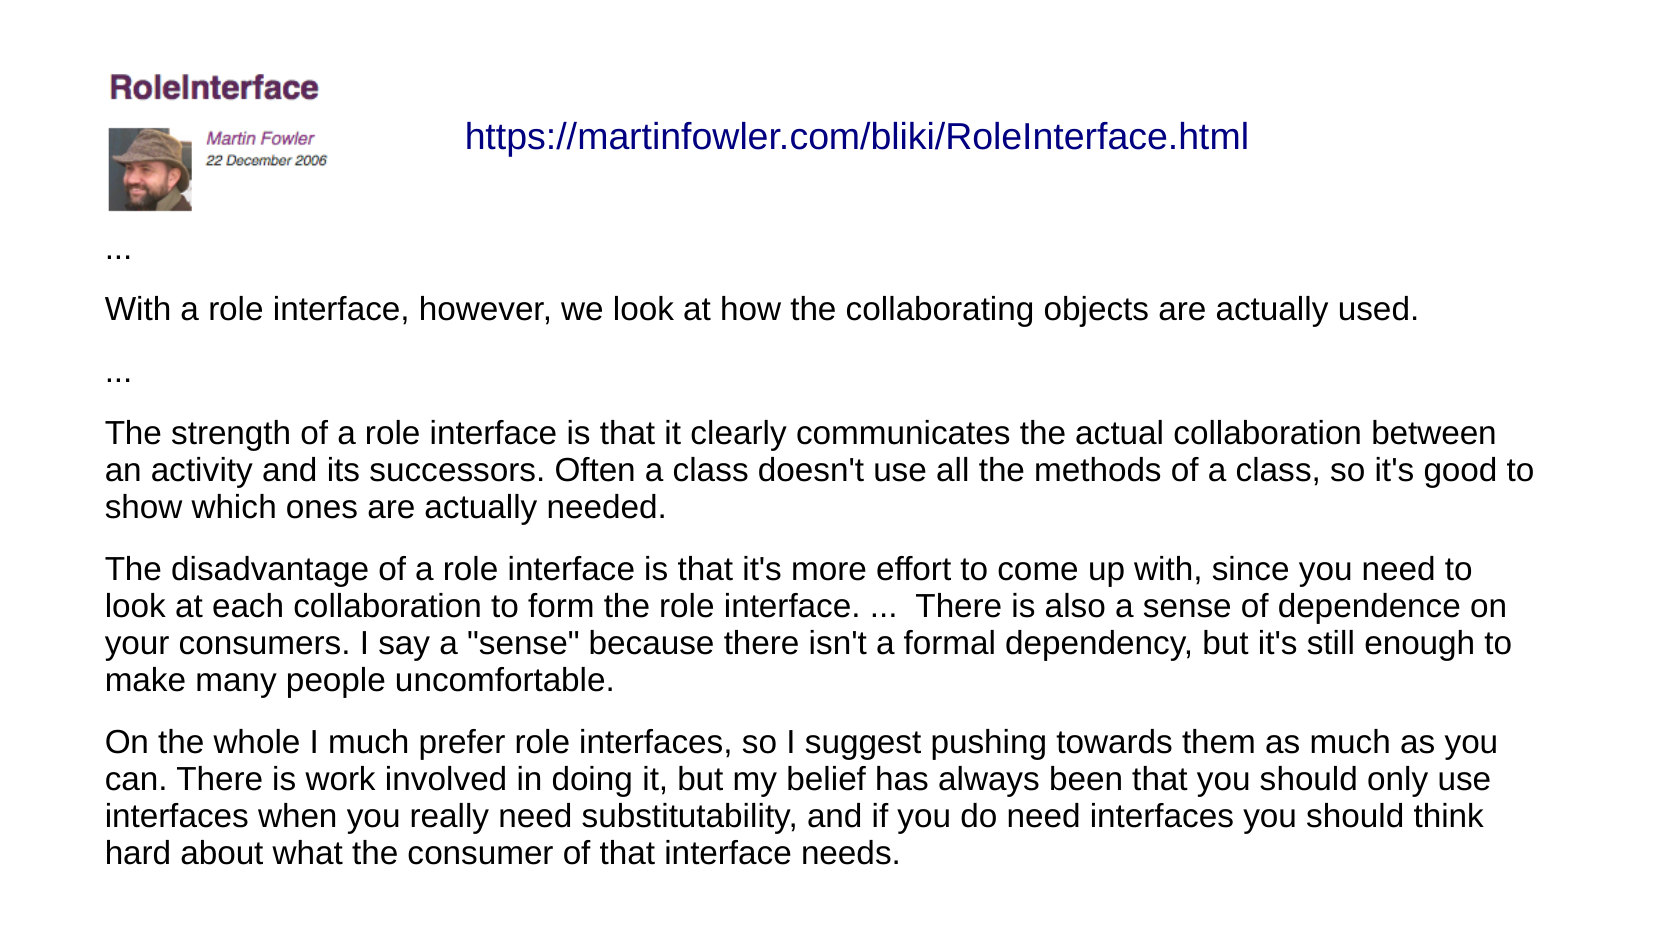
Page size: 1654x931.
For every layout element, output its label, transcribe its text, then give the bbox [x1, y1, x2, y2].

text_box ... With a role interface, however, we look at how the collaborating objects are actually used. ... The strength of a role interface is that it clearly communicates the actual collaboration between an activity and its successors. Often a class doesn't use all the methods of a class, so it's good to show which ones are actually needed. The disadvantage of a role interface is that it's more effort to come up with, since you need to look at each collaboration to form the role interface. ... There is also a sense of dependence on your consumers. I say a "sense" because there isn't a formal dependency, but it's still enough to make many people uncomfortable. On the whole I much prefer role interfaces, so I suggest pushing towards them as much as you can. There is work involved in doing it, but my belief has always been that you should only use interfaces when you really need substitutability, and if you do need interfaces you should think hard about what the consumer of that interface needs. [90, 221, 1561, 879]
picture [91, 55, 376, 221]
text_box https://martinfowler.com/bliki/RoleInterface.html [450, 108, 1265, 166]
